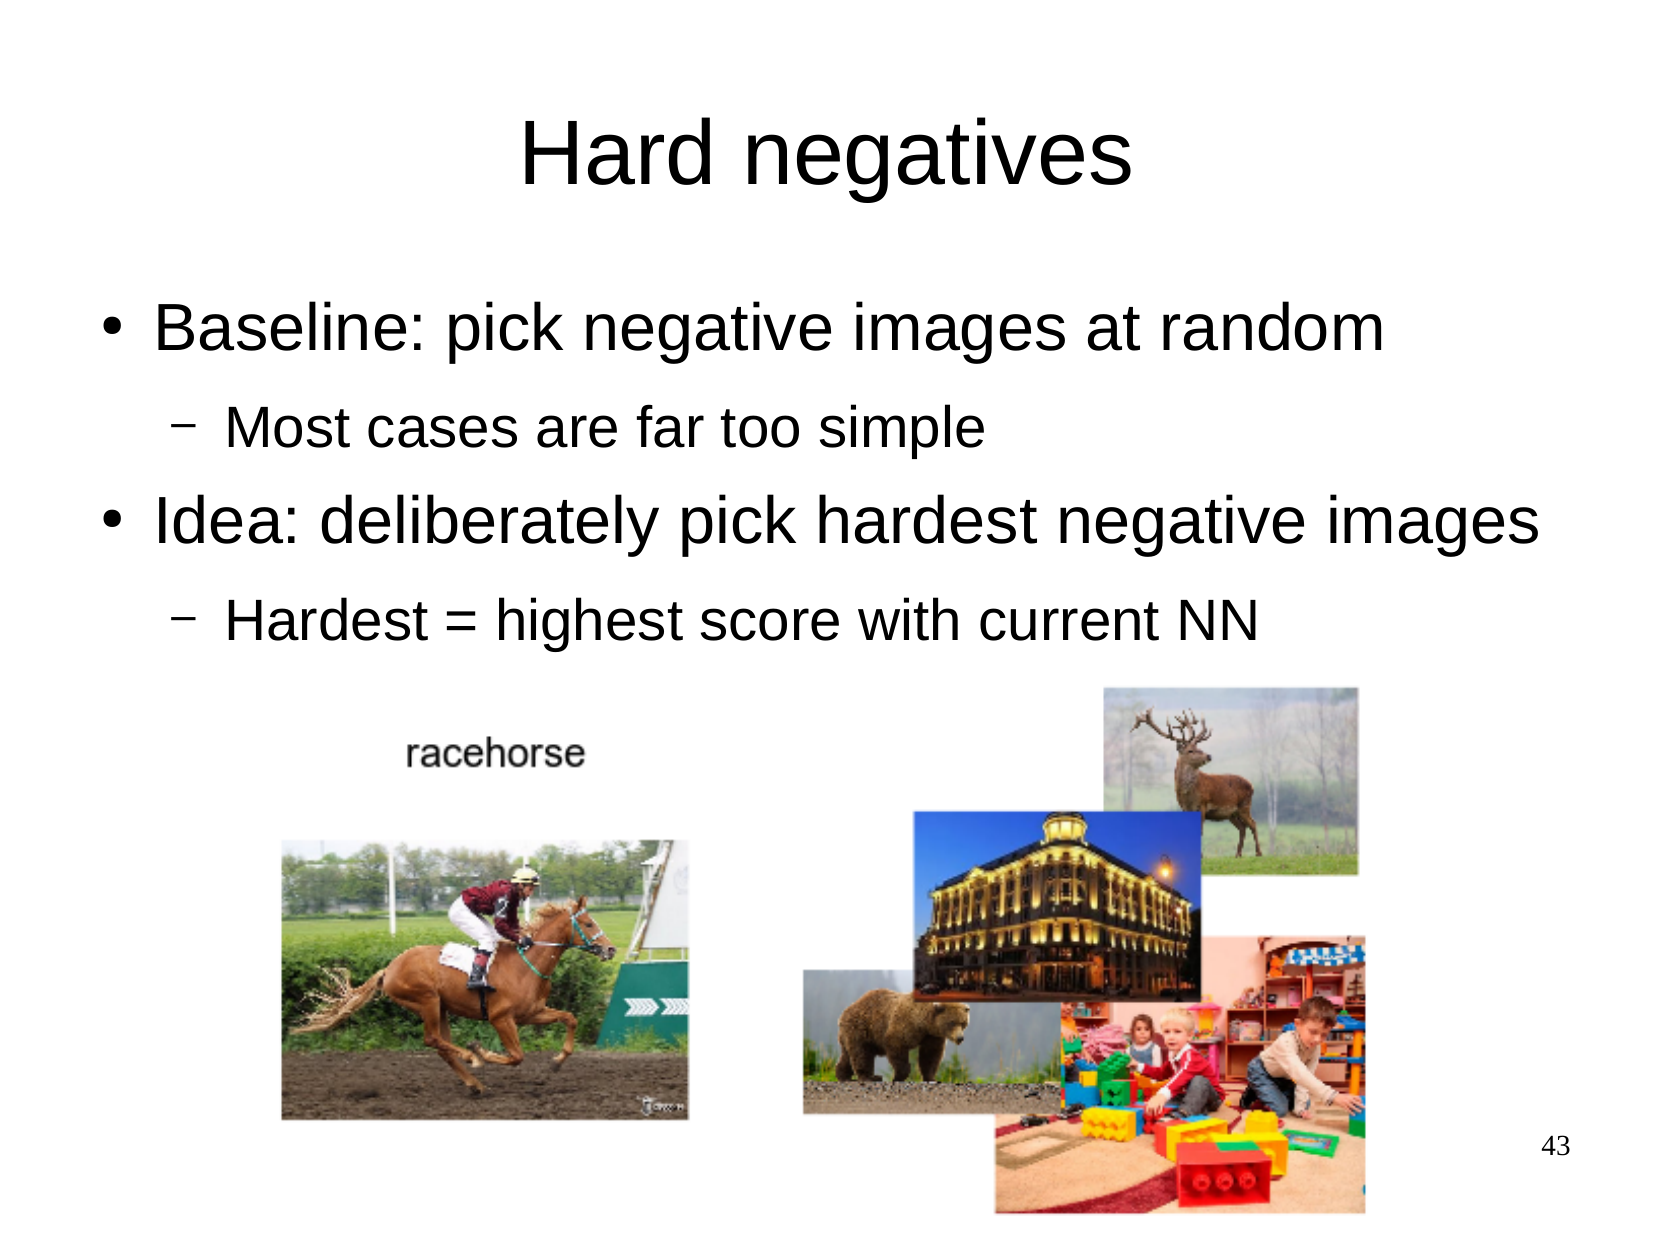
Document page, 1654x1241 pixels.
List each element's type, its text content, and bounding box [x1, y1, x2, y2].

title Hard negatives [82, 49, 1571, 257]
list Baseline: pick negative images at random Most cases are far too simple Idea: deliberately pick hardest negative images Hardest = highest score with current NN [82, 290, 1571, 1010]
picture [272, 664, 1376, 1224]
